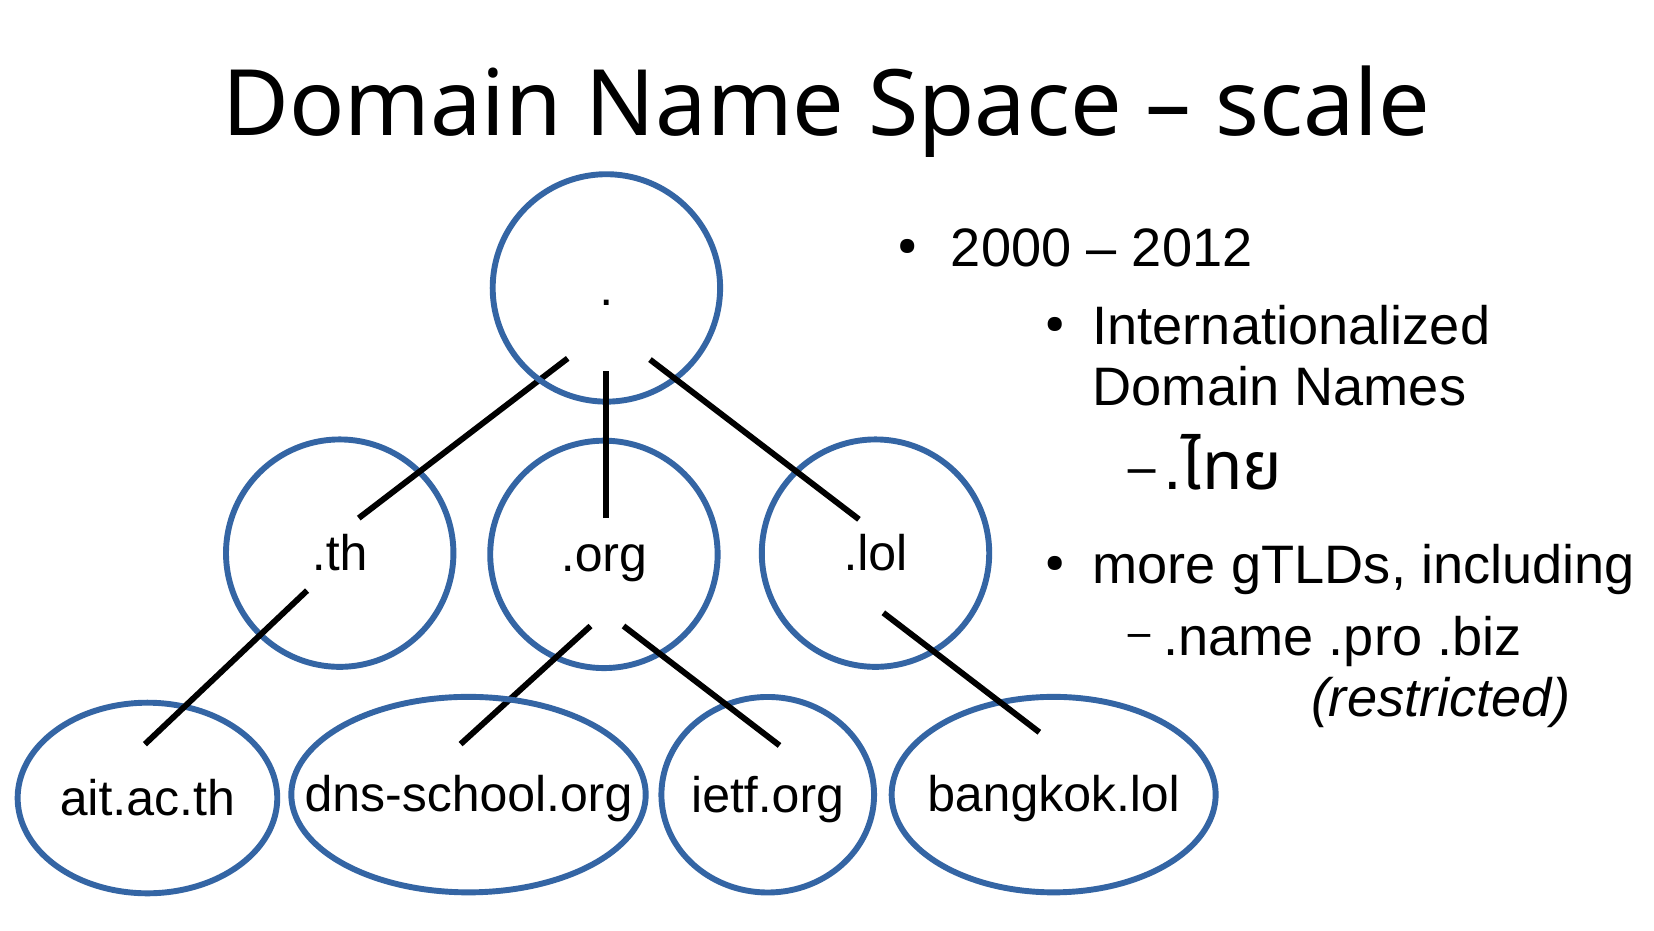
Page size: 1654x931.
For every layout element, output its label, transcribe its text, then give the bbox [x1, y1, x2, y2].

text_box ait.ac.th [17, 702, 278, 894]
text_box ietf.org [661, 696, 875, 893]
list 2000 – 2012 Internationalized Domain Names .ไทย more gTLDs, including .name .pro .biz (restricted) [879, 217, 1654, 931]
text_box .lol [875, 547, 879, 567]
text_box . [492, 174, 721, 402]
text_box .org [490, 440, 718, 669]
text_box dns-school.org [291, 696, 646, 893]
text_box .th [226, 439, 454, 667]
title Domain Name Space – scale [82, 37, 1571, 221]
text_box .lol [761, 439, 879, 667]
